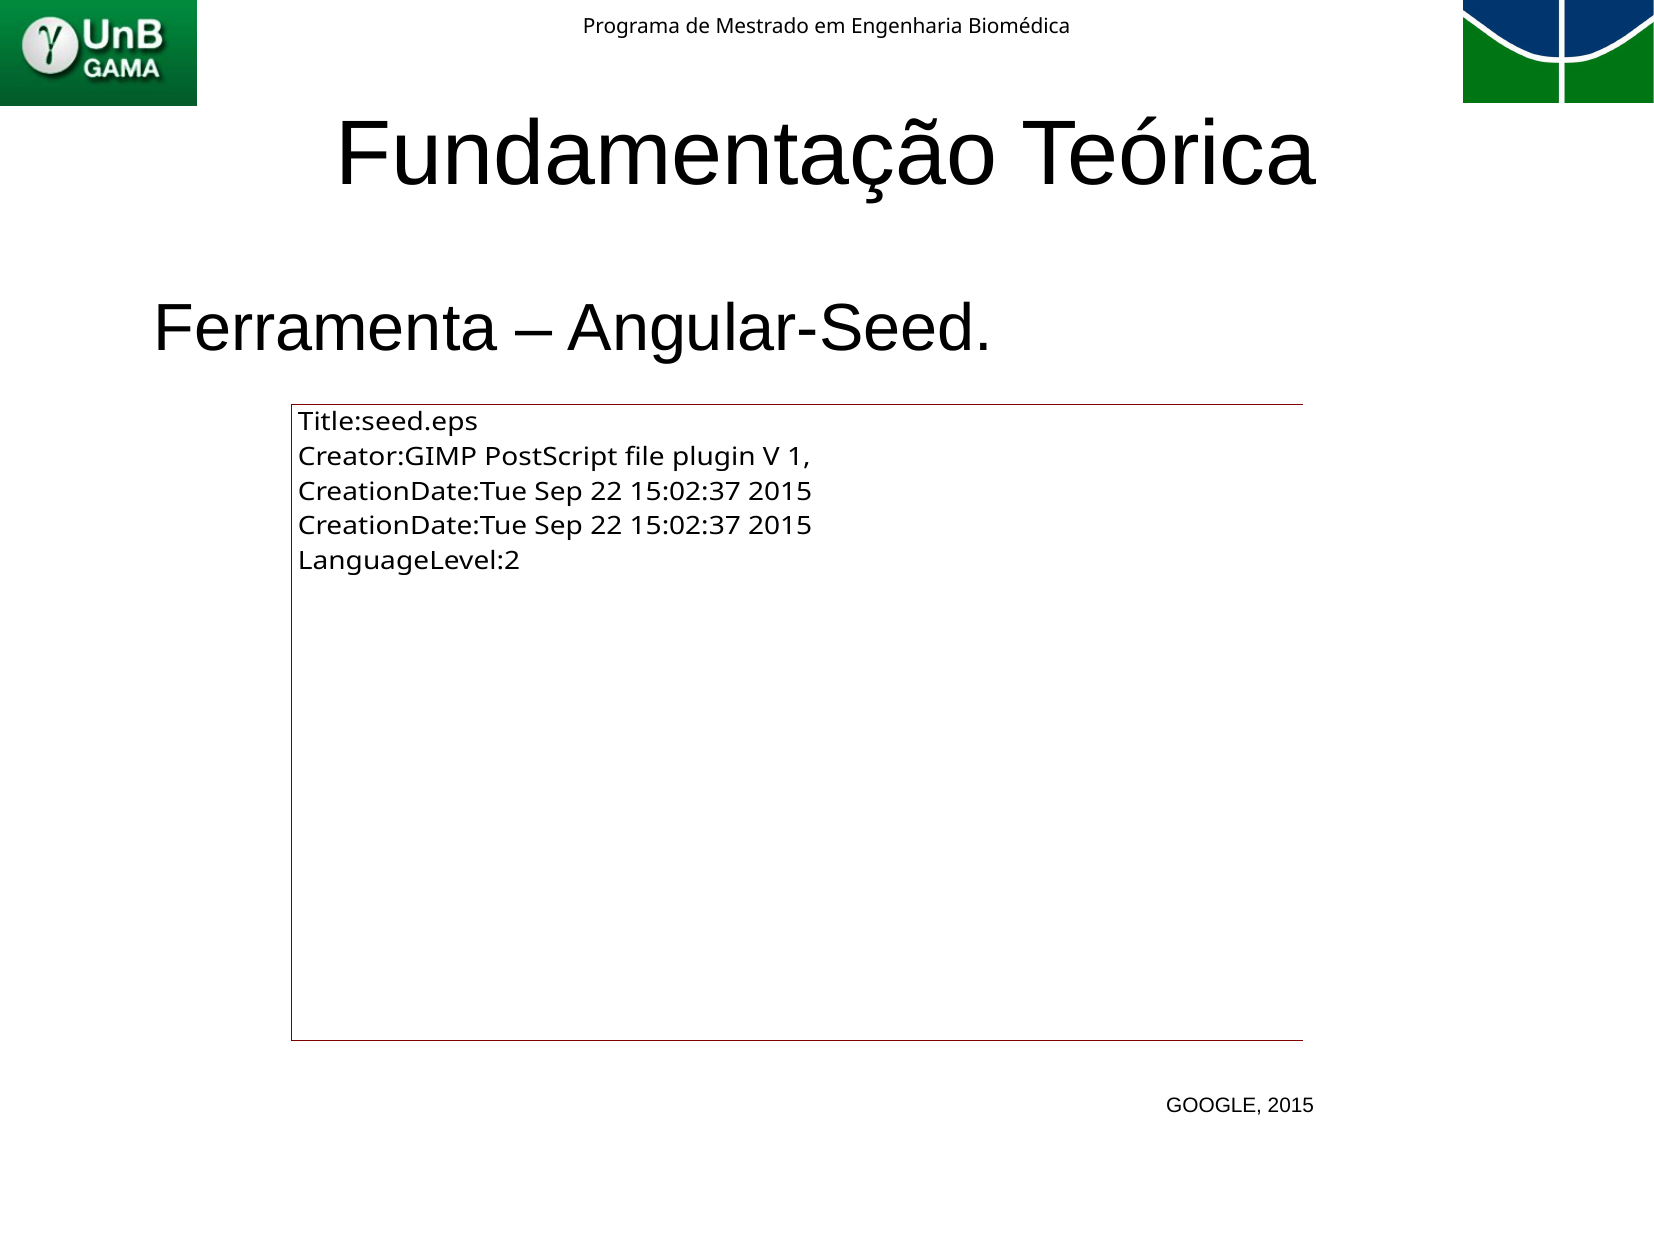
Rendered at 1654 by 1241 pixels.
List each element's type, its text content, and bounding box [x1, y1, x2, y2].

picture [0, 0, 197, 106]
title Fundamentação Teórica [82, 49, 1571, 257]
text_box GOOGLE, 2015 [1151, 1086, 1410, 1125]
picture [288, 402, 1303, 1041]
list Ferramenta – Angular-Seed. [82, 290, 1571, 1010]
picture [1463, 0, 1654, 103]
